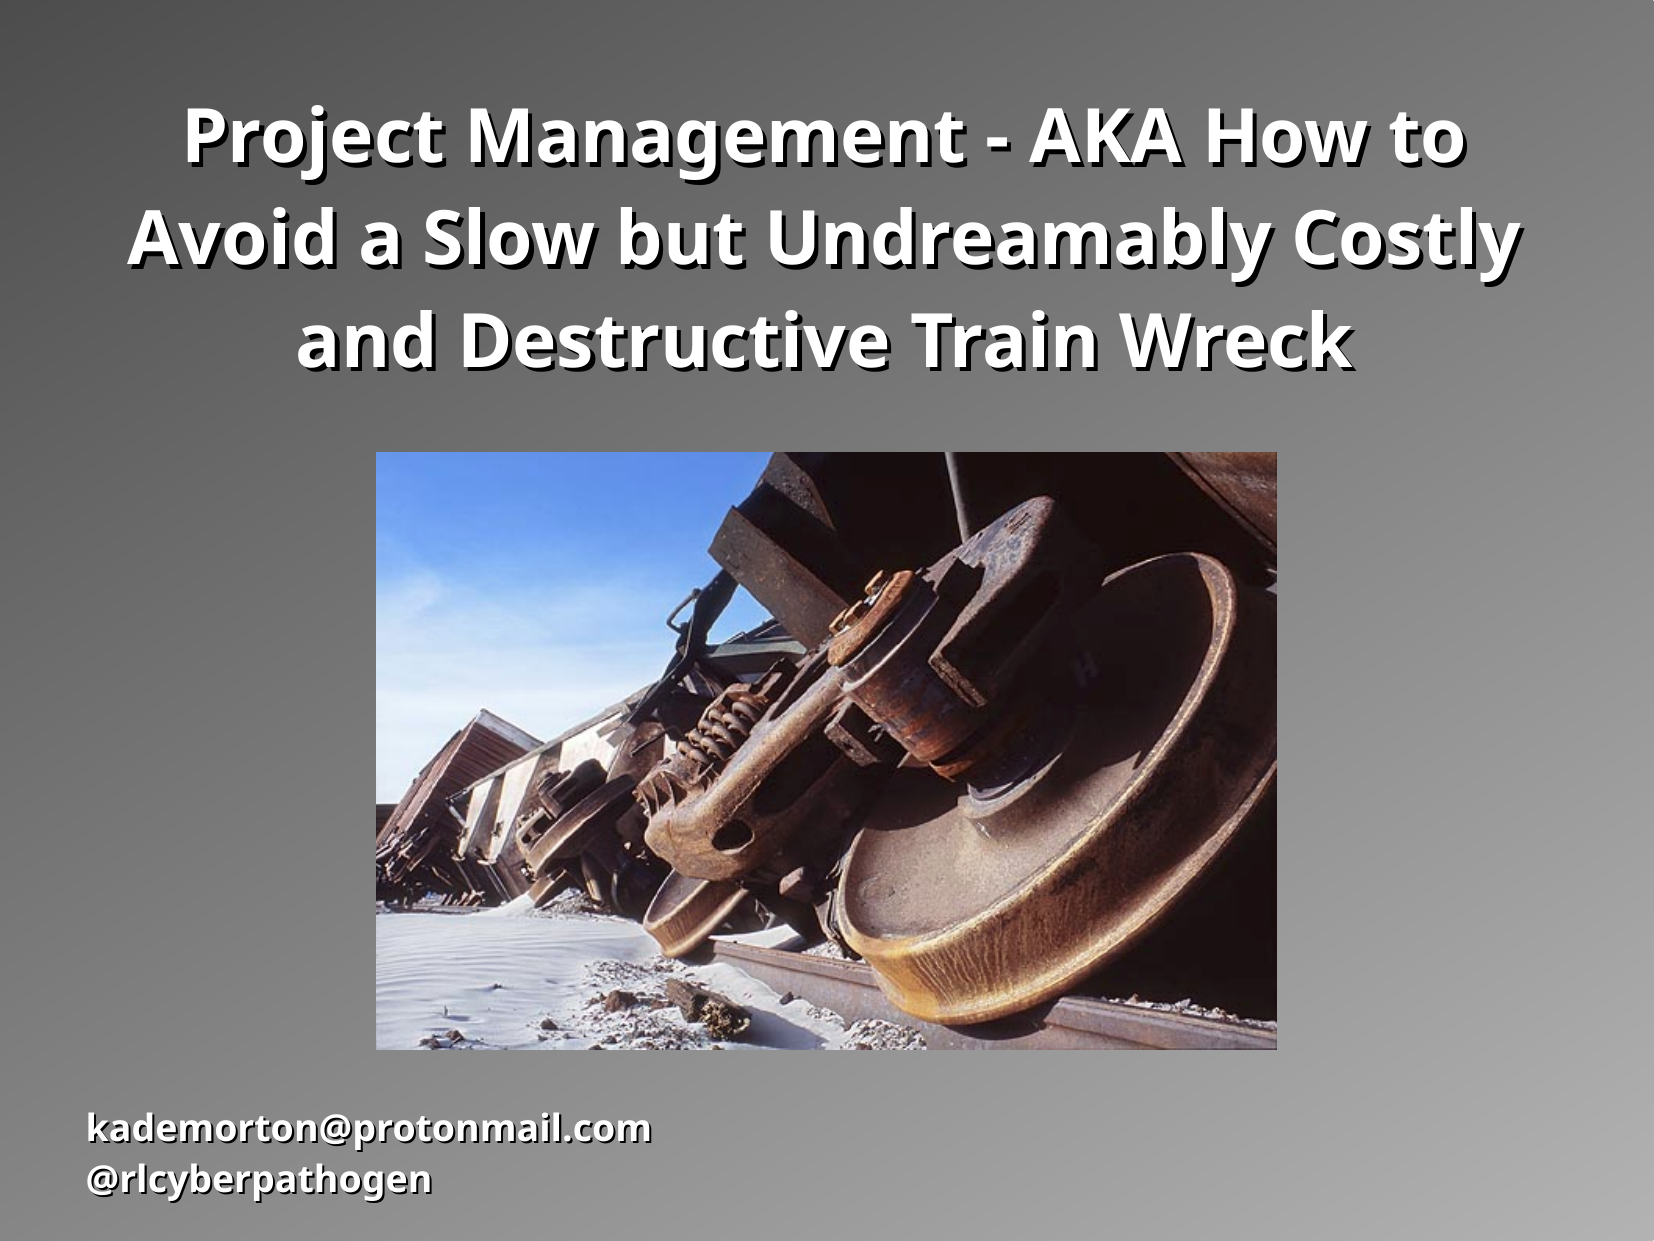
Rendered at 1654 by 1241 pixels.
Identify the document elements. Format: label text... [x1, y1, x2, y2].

picture [376, 452, 1277, 1050]
text_box kademorton@protonmail.com @rlcyberpathogen [70, 1094, 1583, 1215]
title Project Management - AKA How to Avoid a Slow but Undreamably Costly and Destructive Train Wreck [80, 77, 1569, 395]
